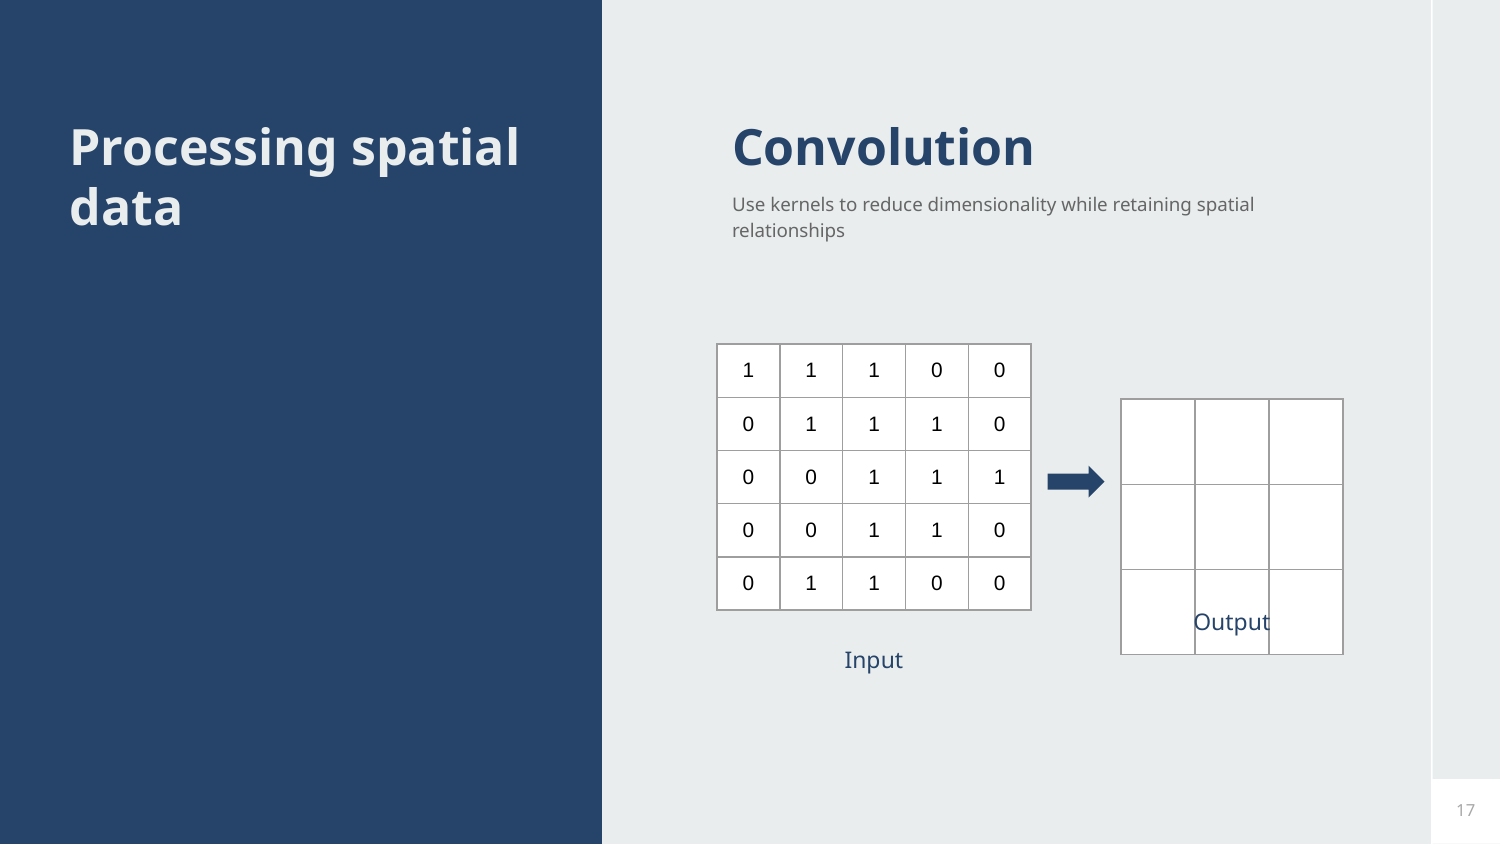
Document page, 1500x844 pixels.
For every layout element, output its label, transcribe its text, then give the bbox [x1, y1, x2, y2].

table_cell 1 [843, 451, 905, 503]
table_cell 1 [906, 451, 968, 503]
slide_number <number> [1400, 779, 1491, 844]
table_cell 1 [843, 398, 905, 450]
table_cell 0 [718, 558, 779, 609]
table_cell [1270, 570, 1342, 588]
table_cell 1 [843, 558, 905, 609]
table_cell 0 [781, 504, 842, 556]
table_cell [1122, 485, 1194, 569]
title Processing spatial data [54, 99, 582, 703]
table_cell [1196, 485, 1268, 569]
table_cell 0 [969, 504, 1030, 556]
subtitle Input [717, 626, 1032, 682]
table_cell [1270, 644, 1342, 654]
table_header 1 [843, 345, 905, 397]
table_cell [1270, 485, 1342, 569]
table_cell 1 [906, 504, 968, 556]
table_cell 1 [843, 504, 905, 556]
table_header [1122, 400, 1194, 484]
title Convolution [717, 99, 1367, 194]
table_cell 0 [969, 558, 1030, 609]
table_cell 0 [969, 398, 1030, 450]
table_cell 1 [906, 398, 968, 450]
table_cell 0 [781, 451, 842, 503]
table_cell [1122, 644, 1194, 654]
table_cell 1 [969, 451, 1030, 503]
table_header 1 [718, 345, 779, 397]
list Use kernels to reduce dimensionality while retaining spatial relationships [717, 194, 1313, 256]
subtitle Output [1120, 588, 1344, 644]
table_cell 0 [906, 558, 968, 609]
table_cell 0 [718, 451, 779, 503]
table_header 0 [969, 345, 1030, 397]
table_header 0 [906, 345, 968, 397]
table_cell 0 [718, 398, 779, 450]
table_header [1196, 400, 1268, 484]
table_cell [1122, 570, 1194, 588]
table_cell 0 [718, 504, 779, 556]
table_cell [1196, 570, 1268, 588]
table_header [1270, 400, 1342, 484]
table_header 1 [781, 345, 842, 397]
table_cell 1 [781, 558, 842, 609]
table_cell 1 [781, 398, 842, 450]
table_cell [1196, 644, 1268, 654]
text_box [1047, 465, 1105, 498]
